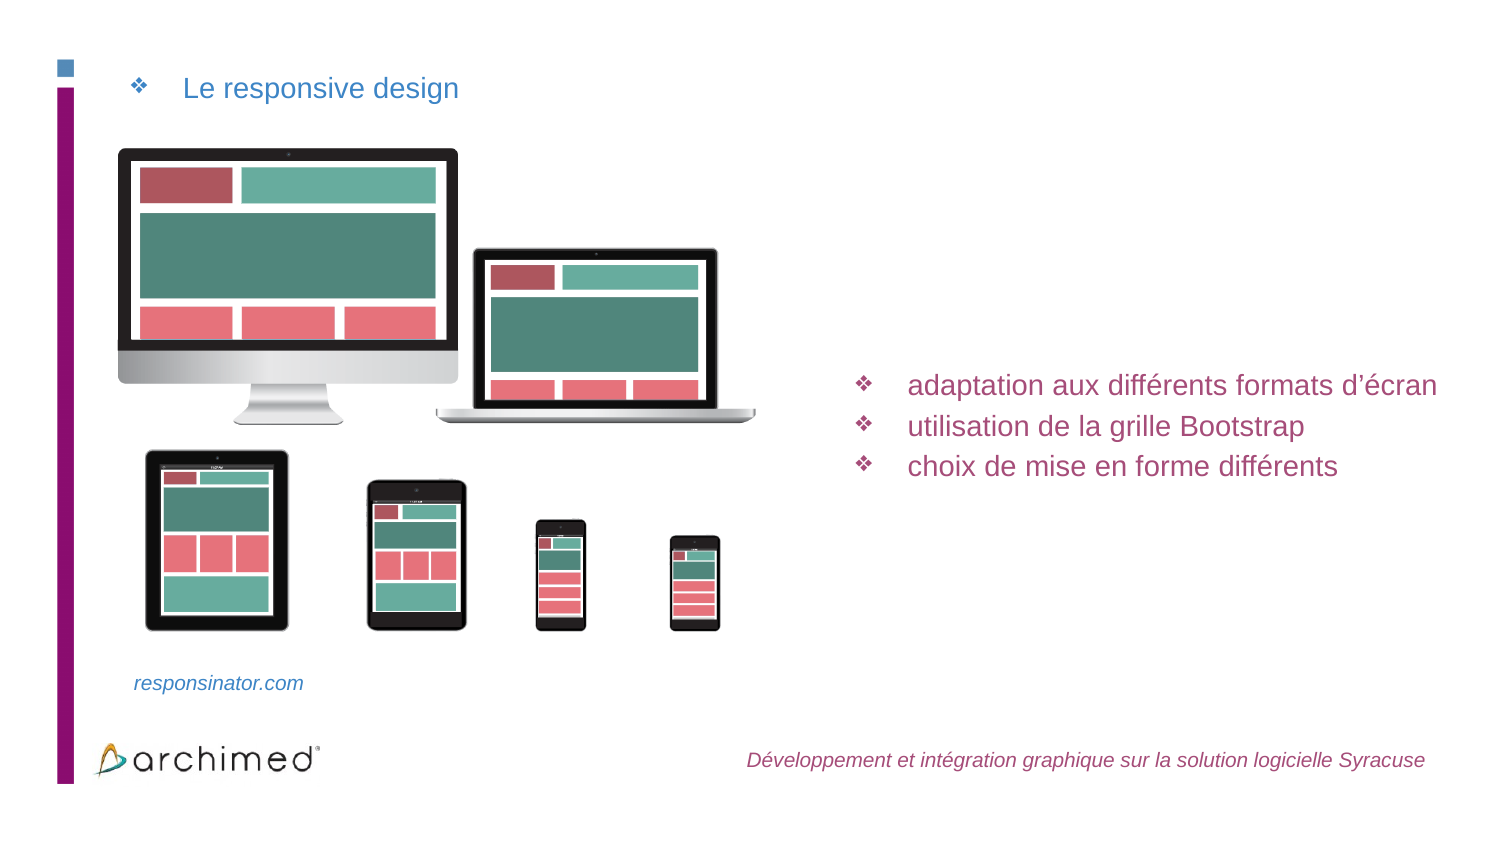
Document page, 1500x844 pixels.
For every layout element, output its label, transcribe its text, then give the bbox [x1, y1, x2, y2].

picture [104, 143, 768, 655]
text_box responsinator.com [118, 654, 320, 720]
picture [57, 59, 74, 785]
text_box adaptation aux différents formats d’écran utilisation de la grille Bootstrap choix de mise en forme différents [817, 346, 1472, 498]
picture [92, 743, 320, 787]
text_box Le responsive design [92, 54, 650, 119]
title Développement et intégration graphique sur la solution logicielle Syracuse [320, 743, 1441, 787]
